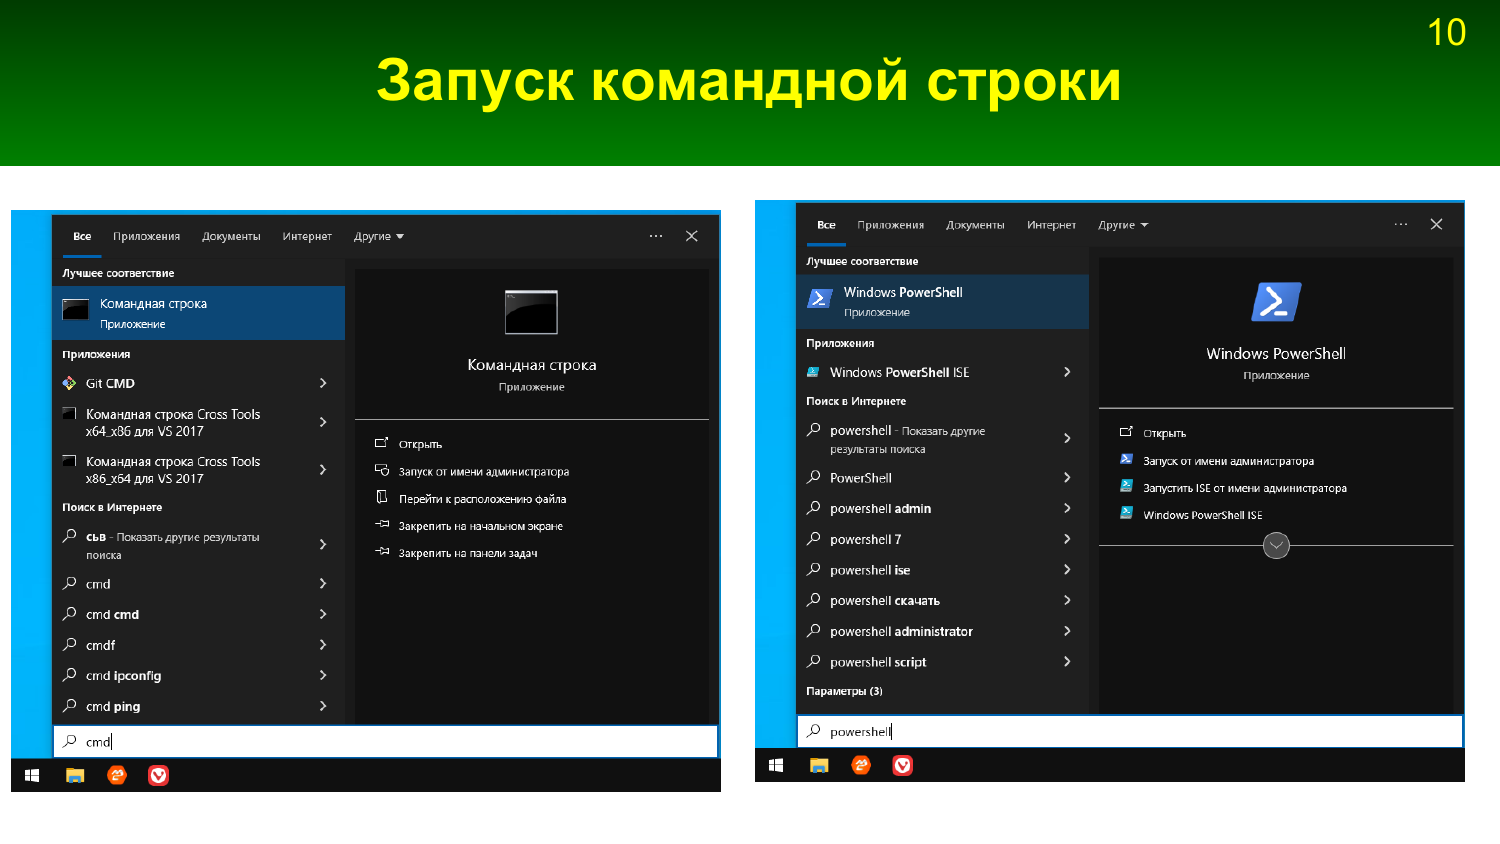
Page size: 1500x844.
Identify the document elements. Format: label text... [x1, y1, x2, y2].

picture [11, 210, 721, 792]
title Запуск командной строки [75, 11, 1426, 142]
picture [755, 200, 1465, 782]
